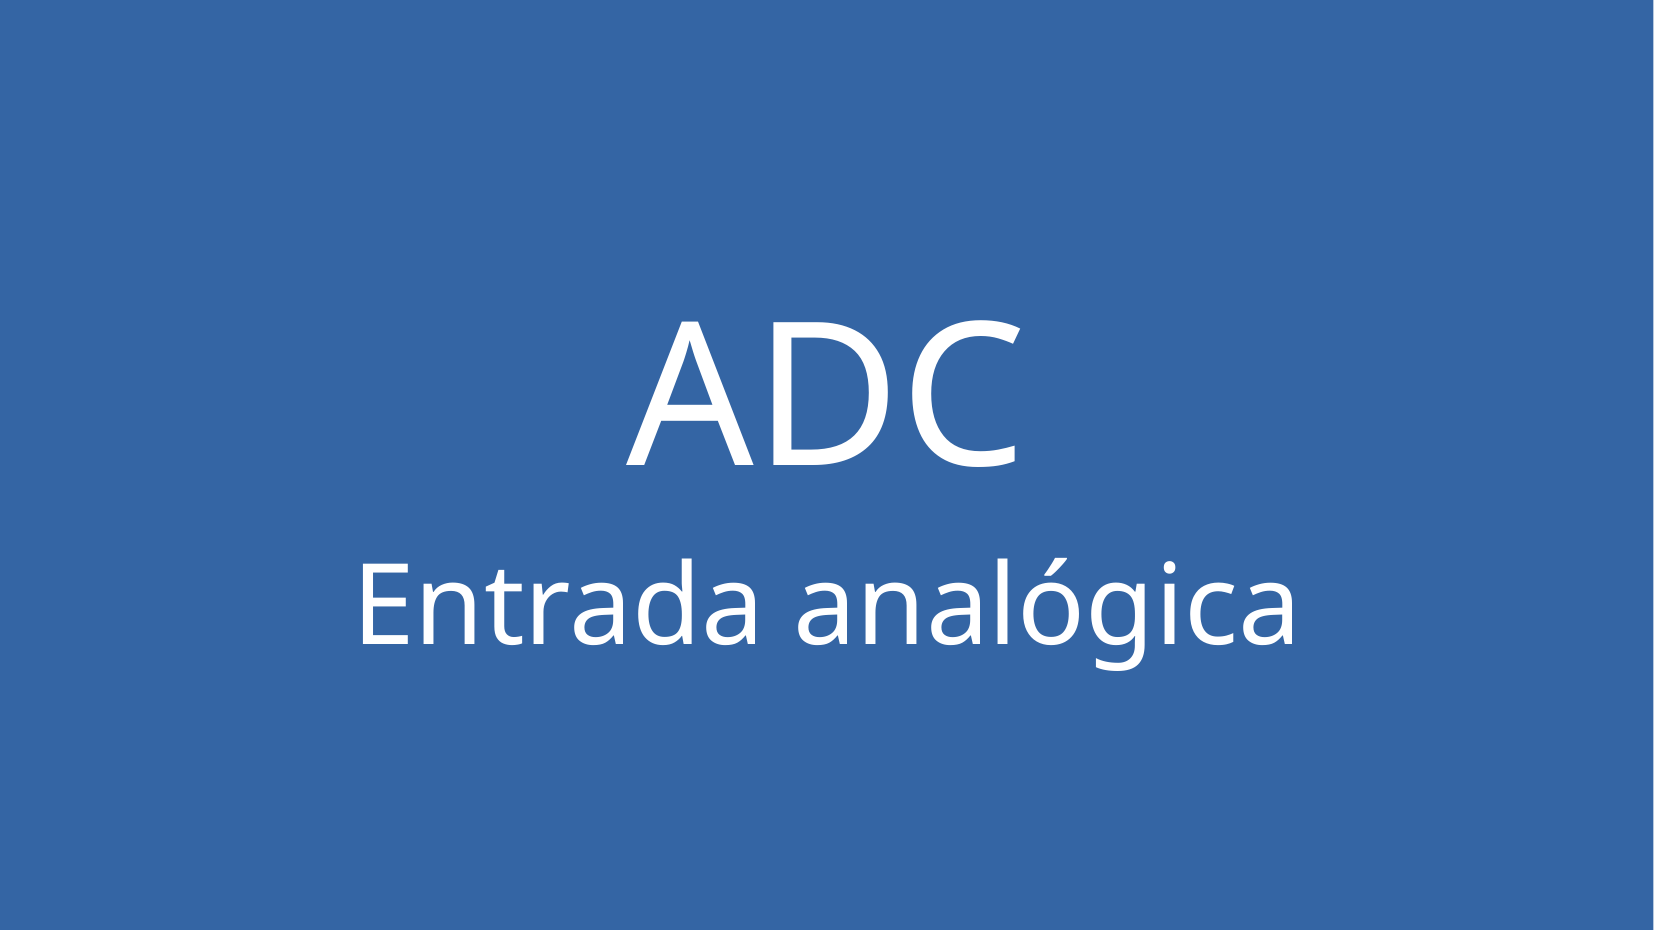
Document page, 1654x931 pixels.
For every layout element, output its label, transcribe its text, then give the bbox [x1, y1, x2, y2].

title ADC Entrada analógica [82, 282, 1571, 647]
